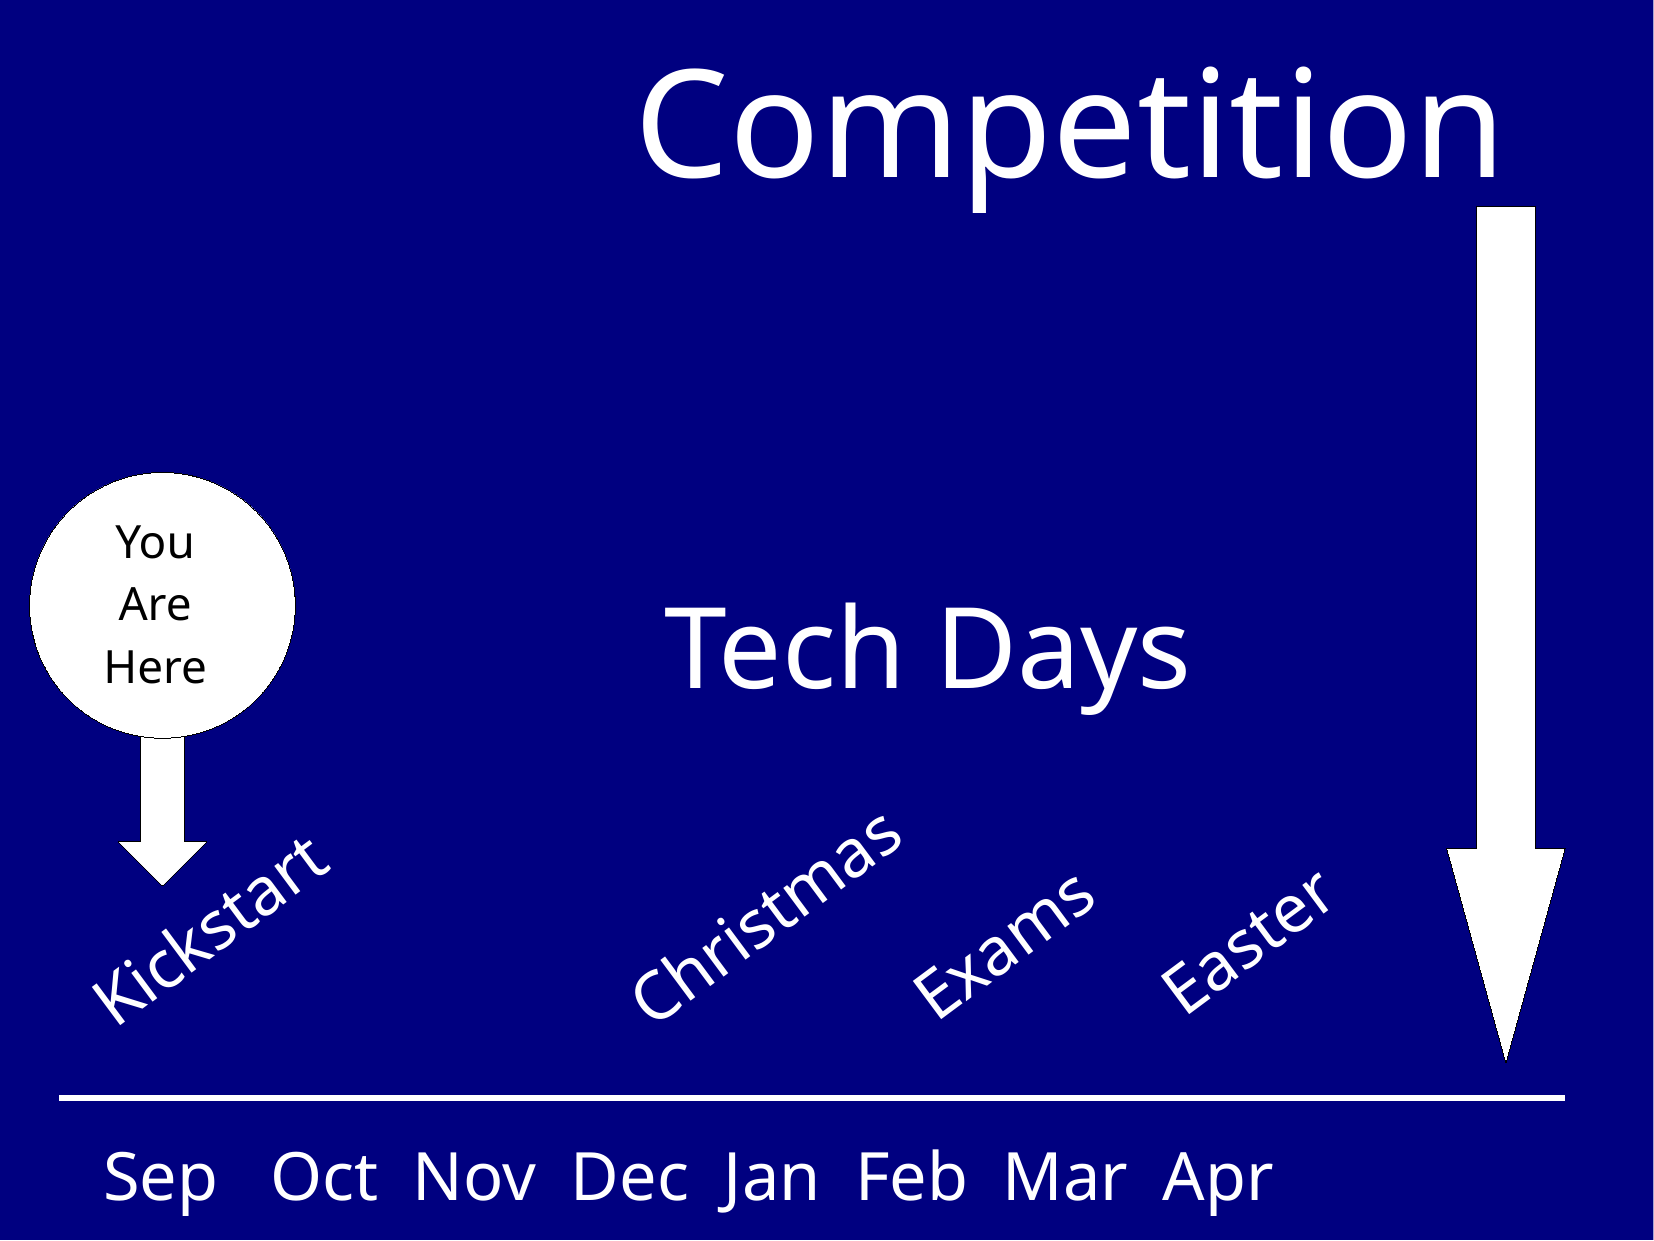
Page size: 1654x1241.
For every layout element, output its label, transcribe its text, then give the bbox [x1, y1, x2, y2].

text_box Tech Days [649, 561, 1315, 735]
text_box You Are Here [88, 501, 239, 711]
text_box Kickstart [56, 753, 421, 1064]
text_box [29, 472, 296, 886]
text_box [1446, 206, 1566, 1063]
text_box Exams [877, 805, 1163, 1058]
text_box Christmas [594, 736, 981, 1064]
text_box Sep Oct Nov Dec Jan Feb Mar Apr [88, 1122, 1526, 1232]
text_box Competition [620, 9, 1650, 237]
text_box Easter [1125, 804, 1406, 1052]
